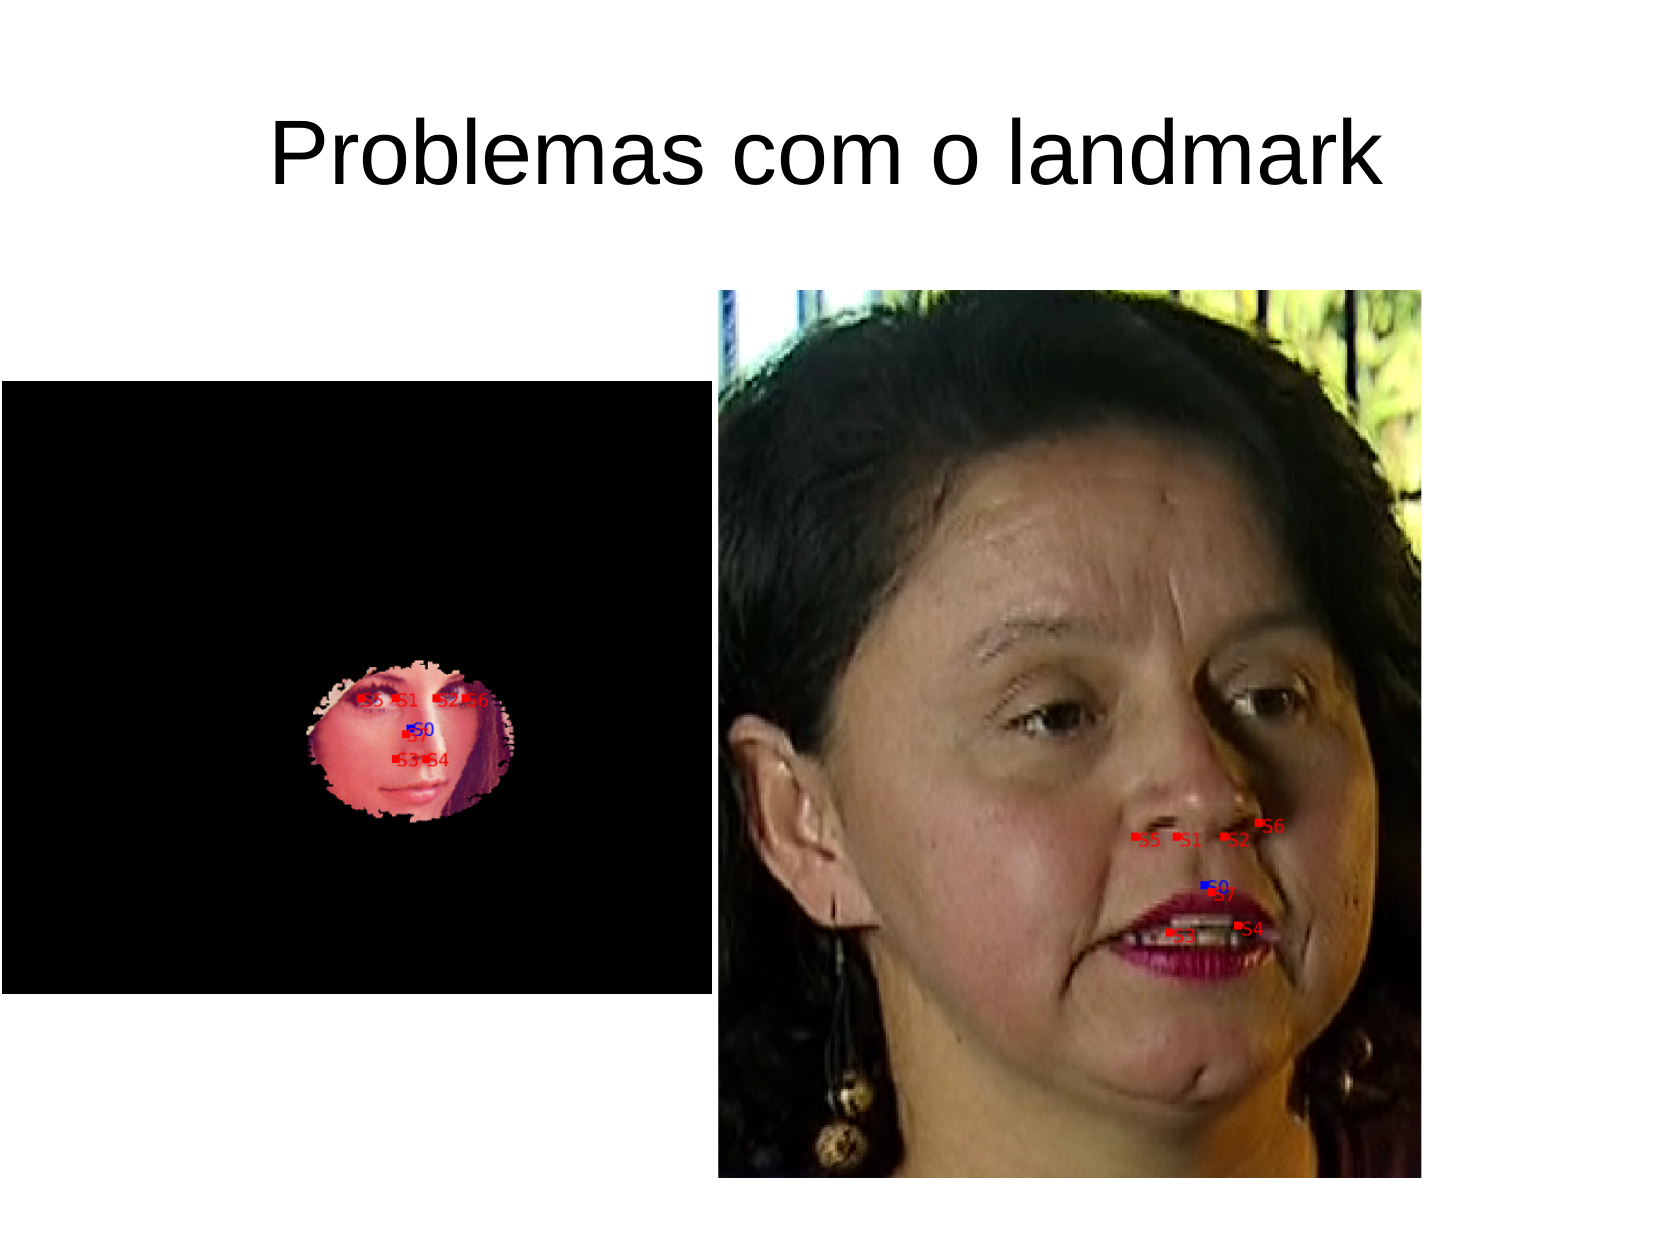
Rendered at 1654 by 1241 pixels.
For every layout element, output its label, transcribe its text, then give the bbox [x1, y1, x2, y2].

title Problemas com o landmark [82, 49, 1571, 257]
picture [716, 290, 1426, 1178]
picture [2, 381, 712, 994]
